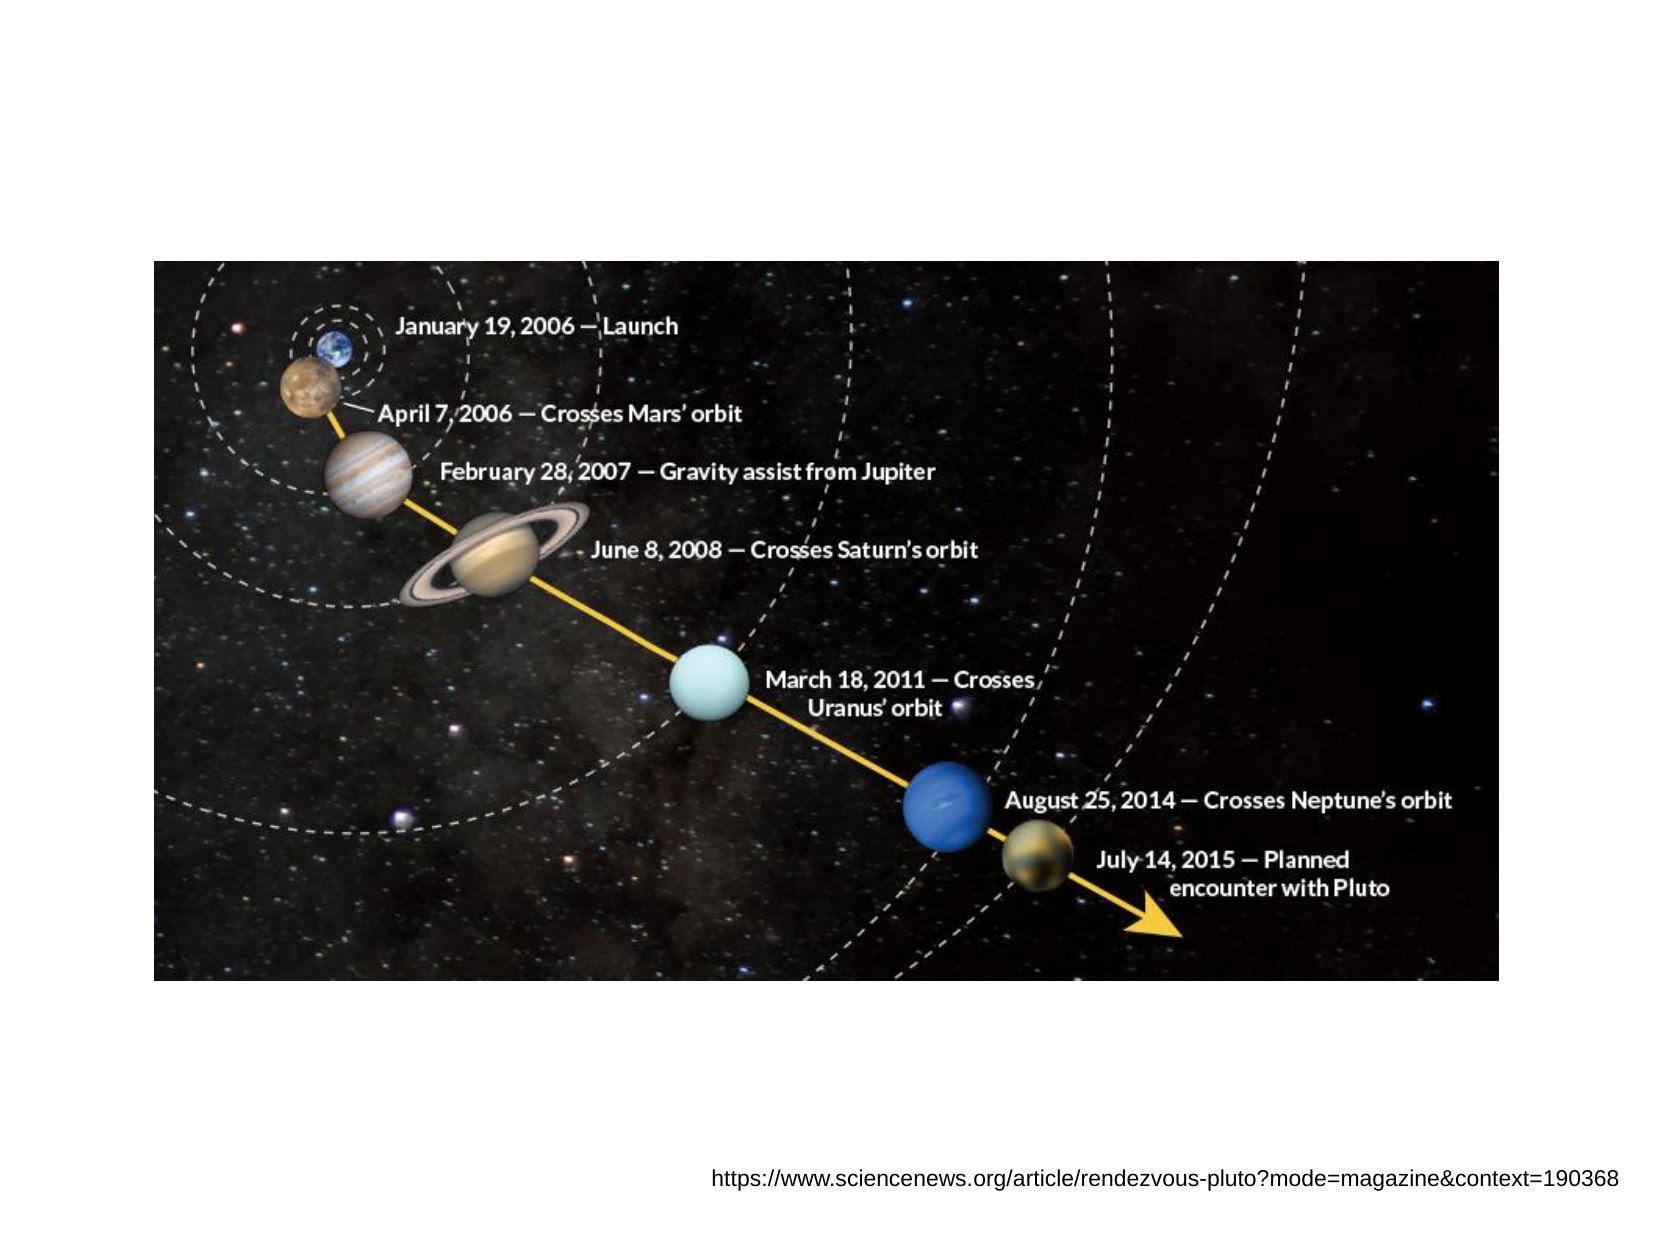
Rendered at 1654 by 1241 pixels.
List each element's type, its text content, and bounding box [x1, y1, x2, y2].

text_box https://www.sciencenews.org/article/rendezvous-pluto?mode=magazine&context=190368 [696, 1158, 1654, 1216]
picture [154, 261, 1499, 981]
